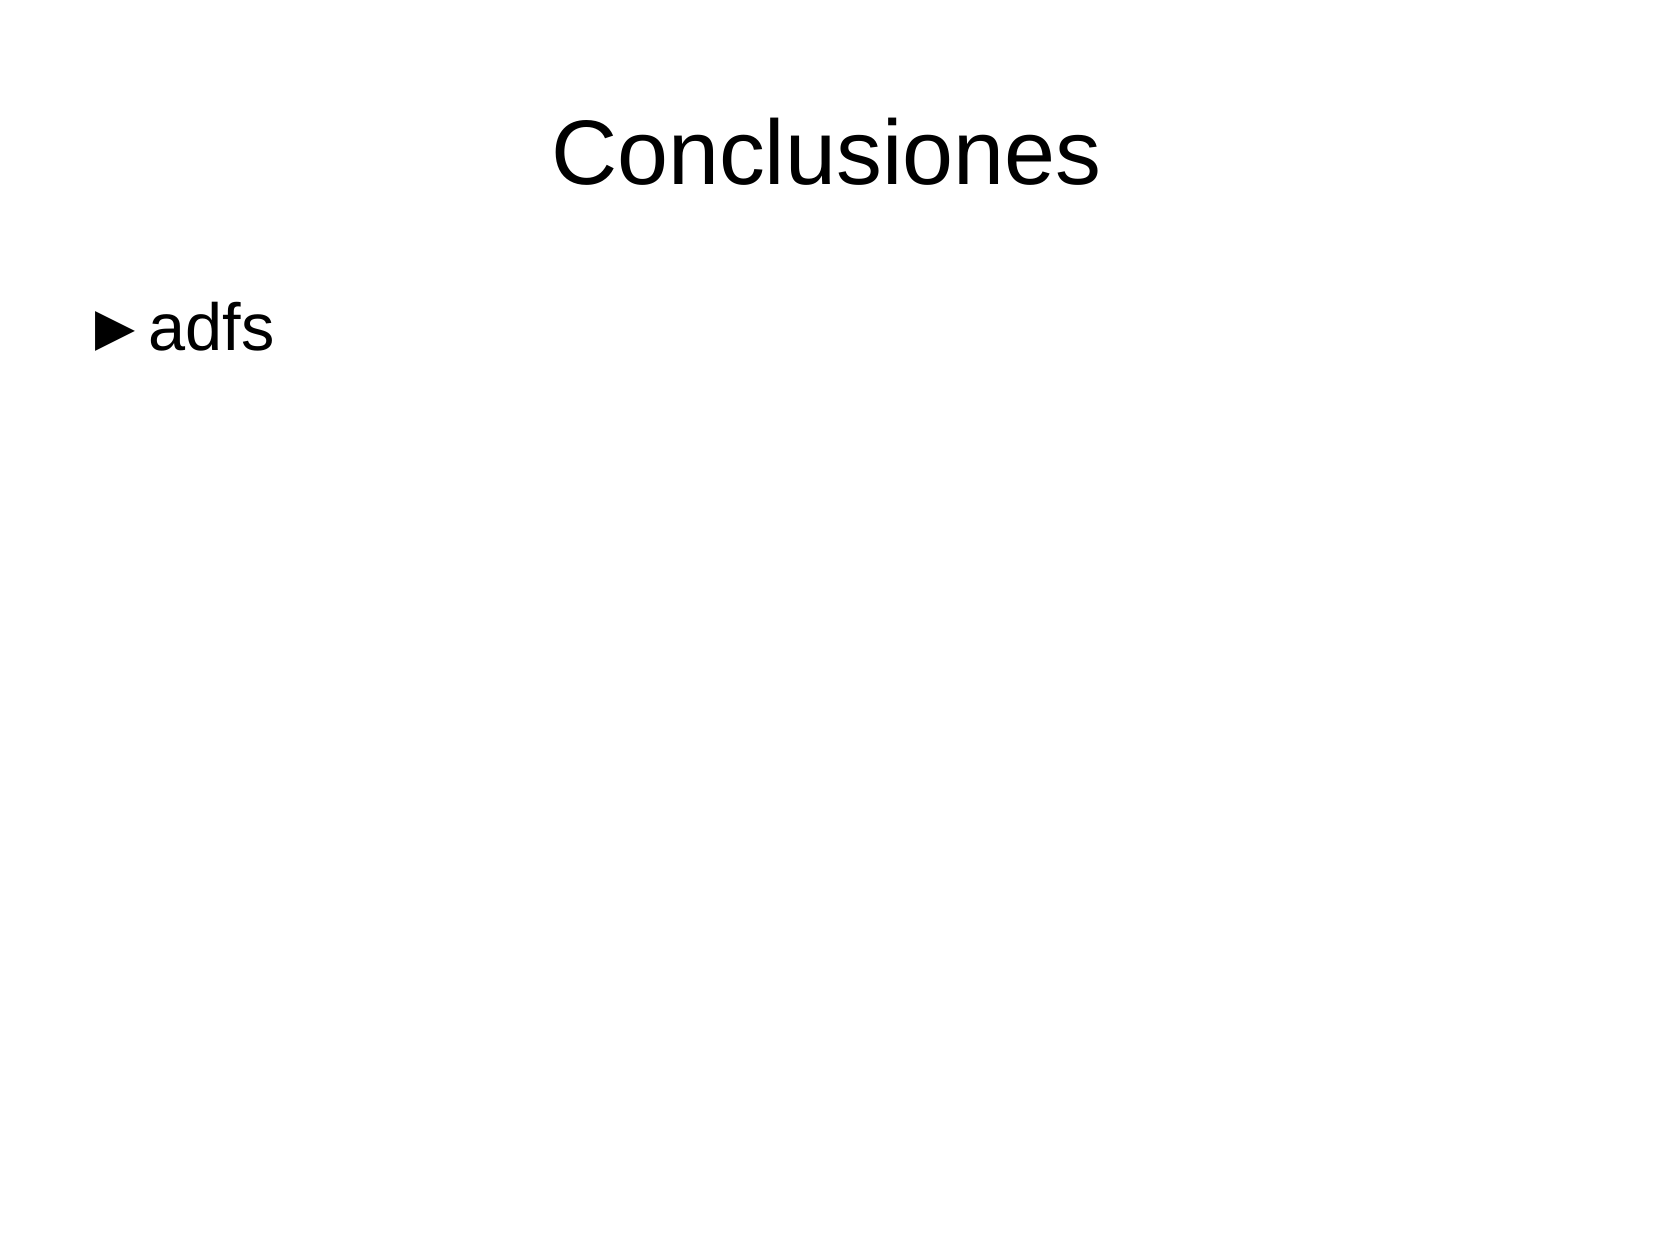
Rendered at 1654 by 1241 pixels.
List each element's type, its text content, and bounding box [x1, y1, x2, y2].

subtitle ►adfs [82, 290, 1571, 1010]
title Conclusiones [82, 49, 1571, 257]
